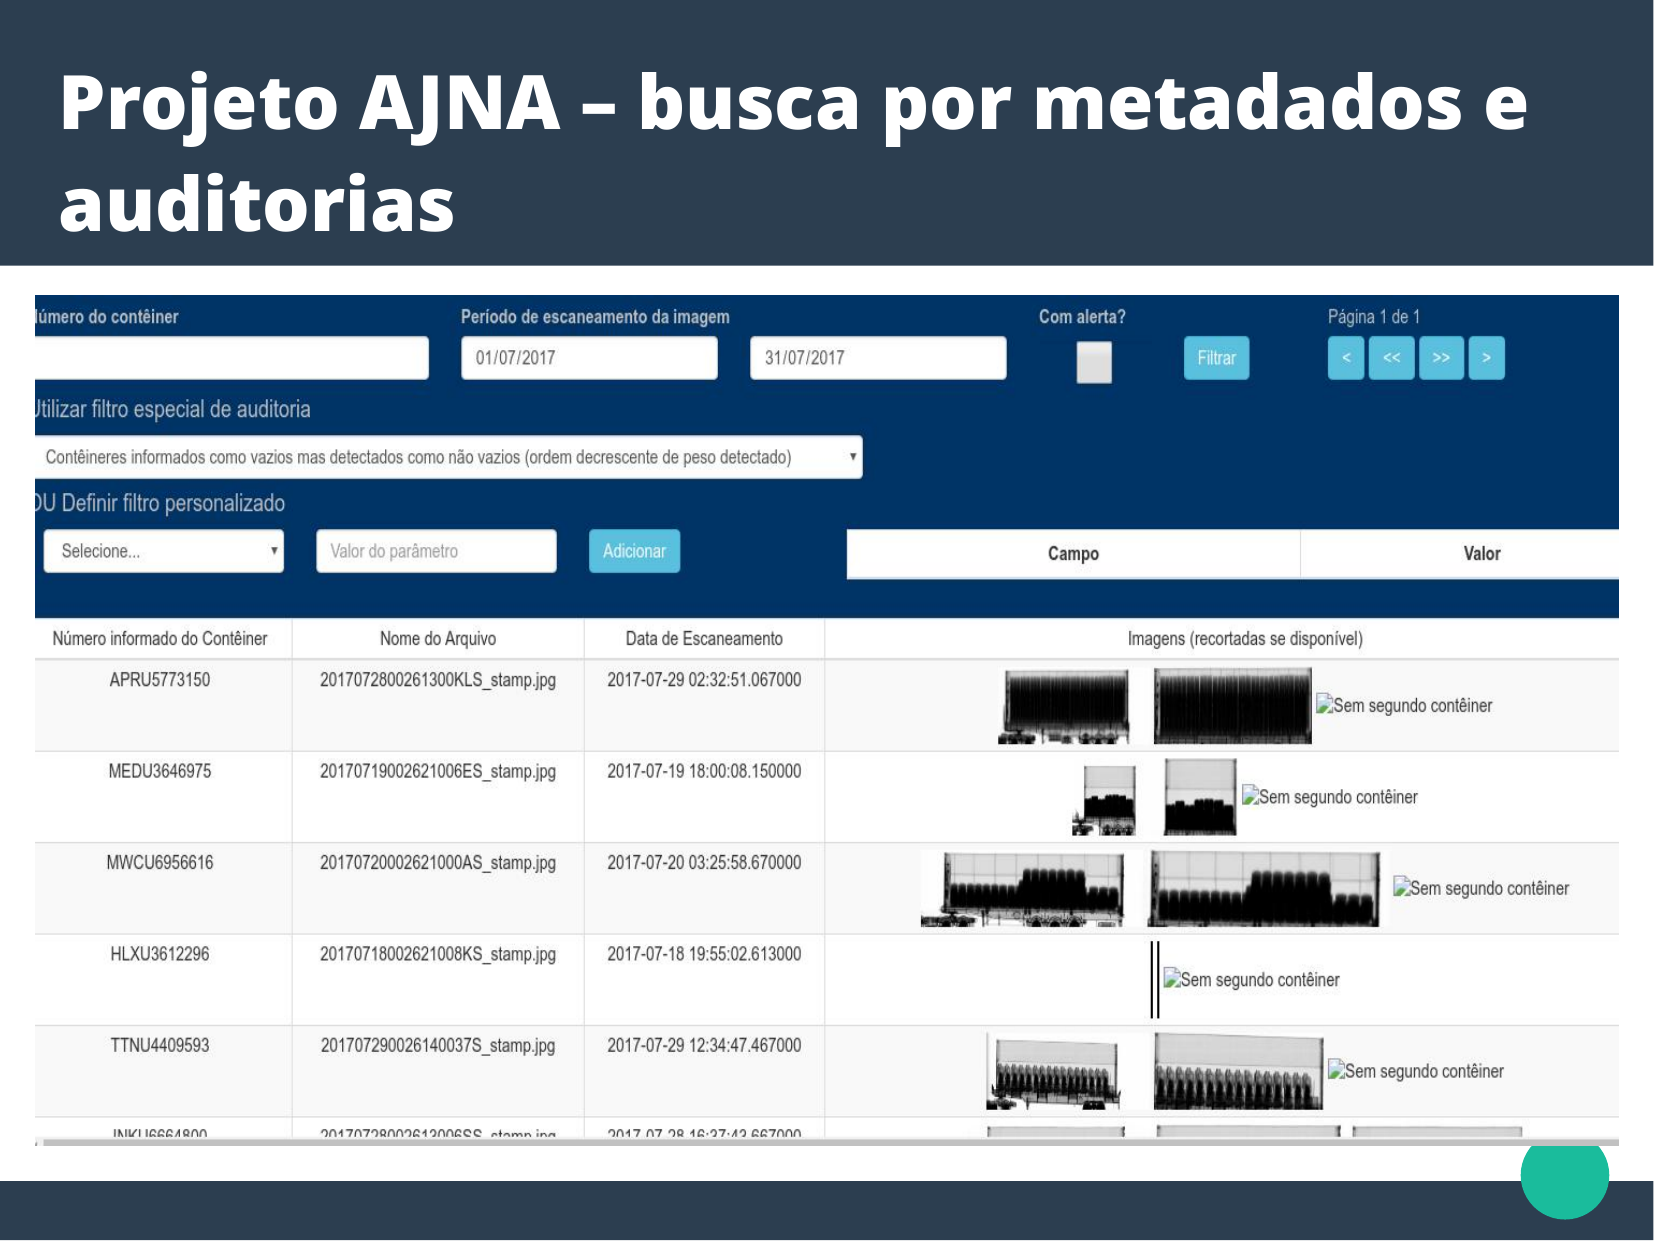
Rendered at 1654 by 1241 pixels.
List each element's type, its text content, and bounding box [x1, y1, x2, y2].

title Projeto AJNA – busca por metadados e auditorias [59, 49, 1595, 207]
picture [35, 295, 1619, 1146]
